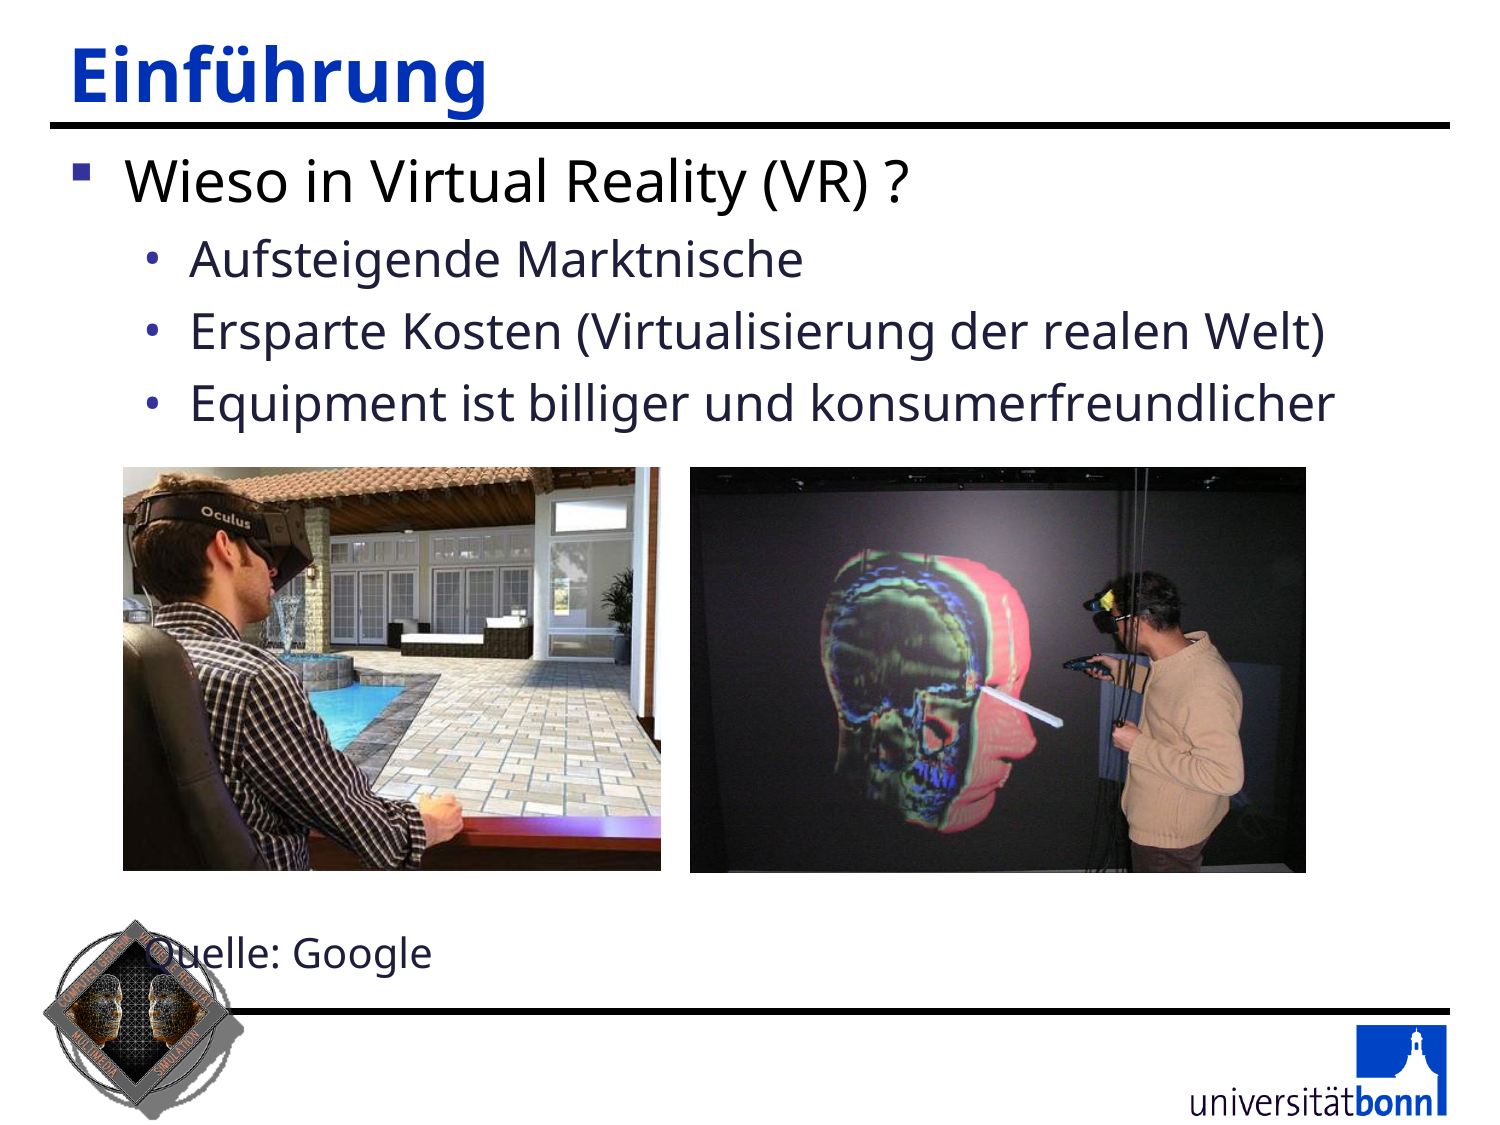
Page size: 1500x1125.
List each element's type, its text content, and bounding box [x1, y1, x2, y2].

list Wieso in Virtual Reality (VR) ? Aufsteigende Marktnische Ersparte Kosten (Virtualisierung der realen Welt) Equipment ist billiger und konsumerfreundlicher Quelle: Google [53, 137, 1447, 1012]
picture [690, 467, 1306, 873]
title Einführung [53, 18, 1447, 126]
picture [1189, 1023, 1448, 1117]
picture [41, 917, 229, 1106]
picture [123, 467, 661, 871]
